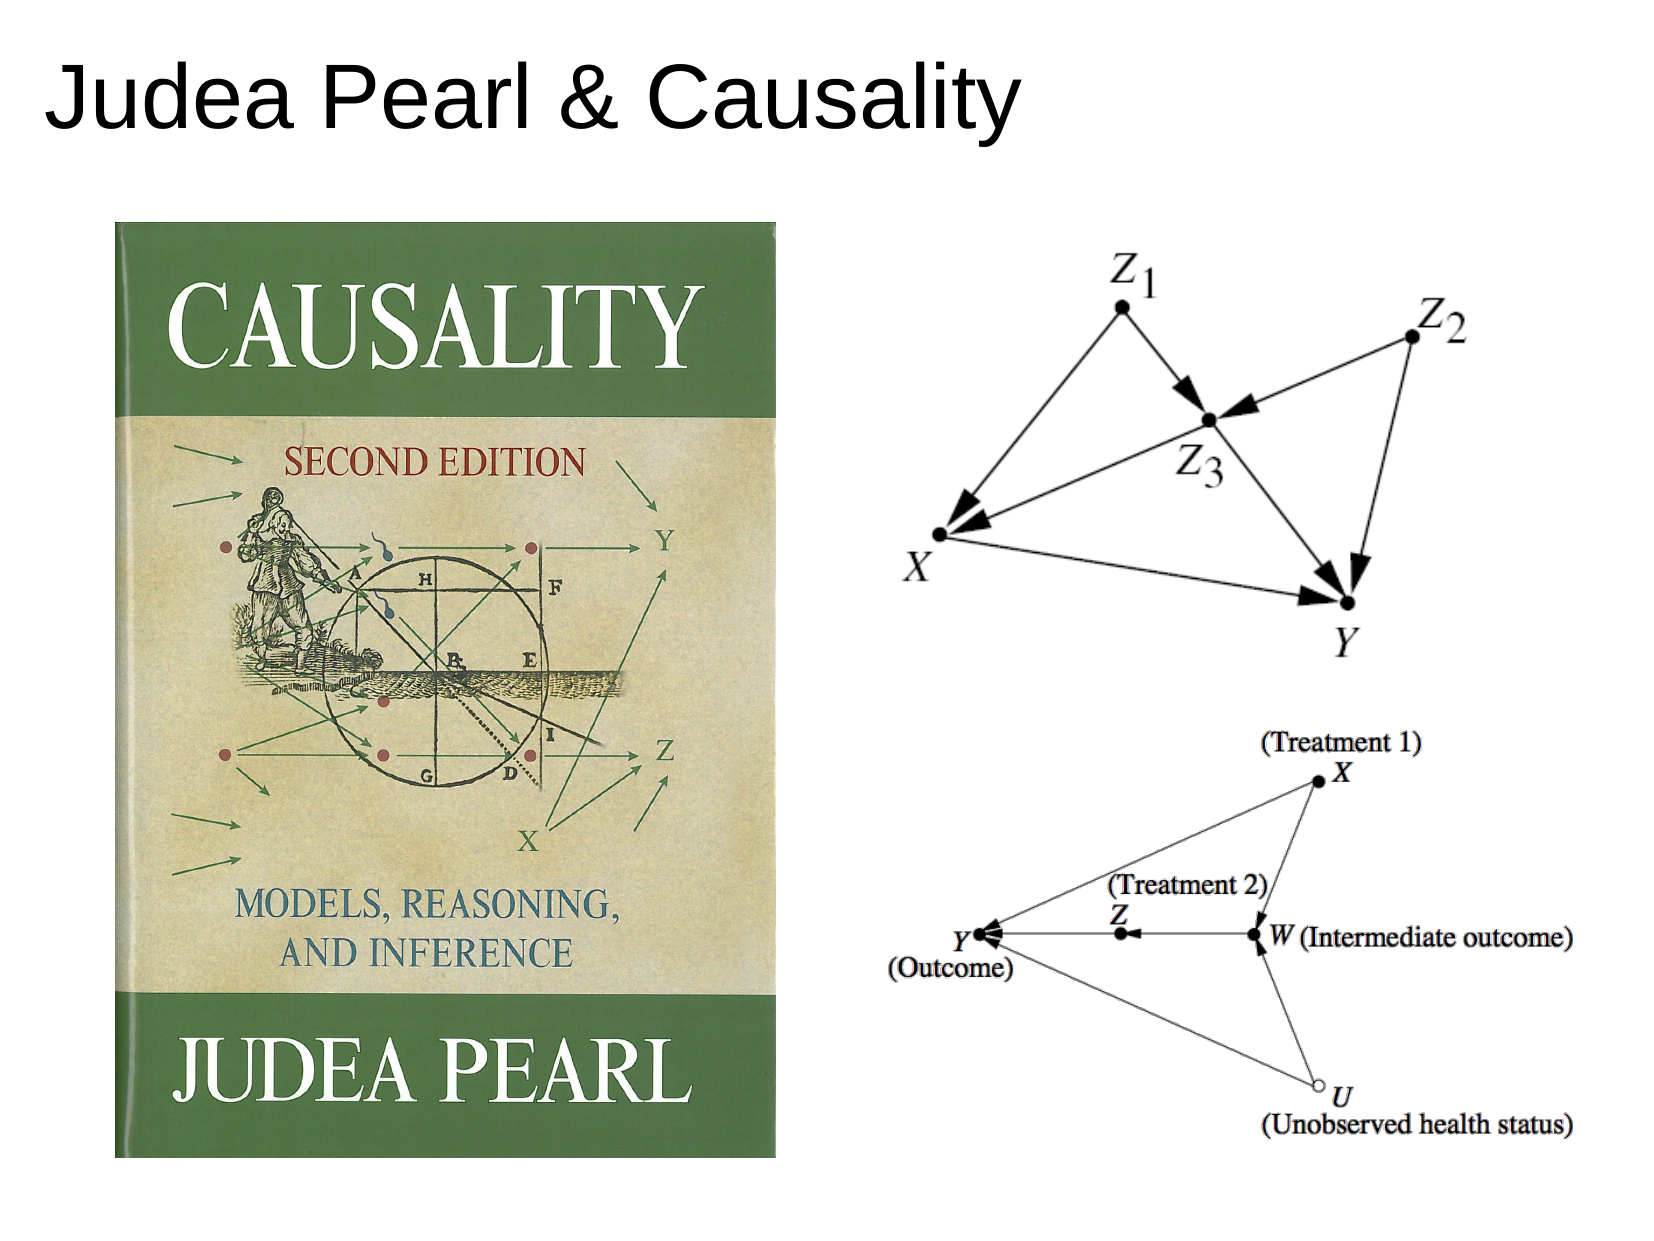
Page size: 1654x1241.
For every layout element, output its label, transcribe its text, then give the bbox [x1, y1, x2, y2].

text_box Judea Pearl & Causality [29, 0, 1518, 213]
picture [115, 222, 776, 1158]
picture [888, 238, 1489, 678]
picture [886, 727, 1588, 1143]
